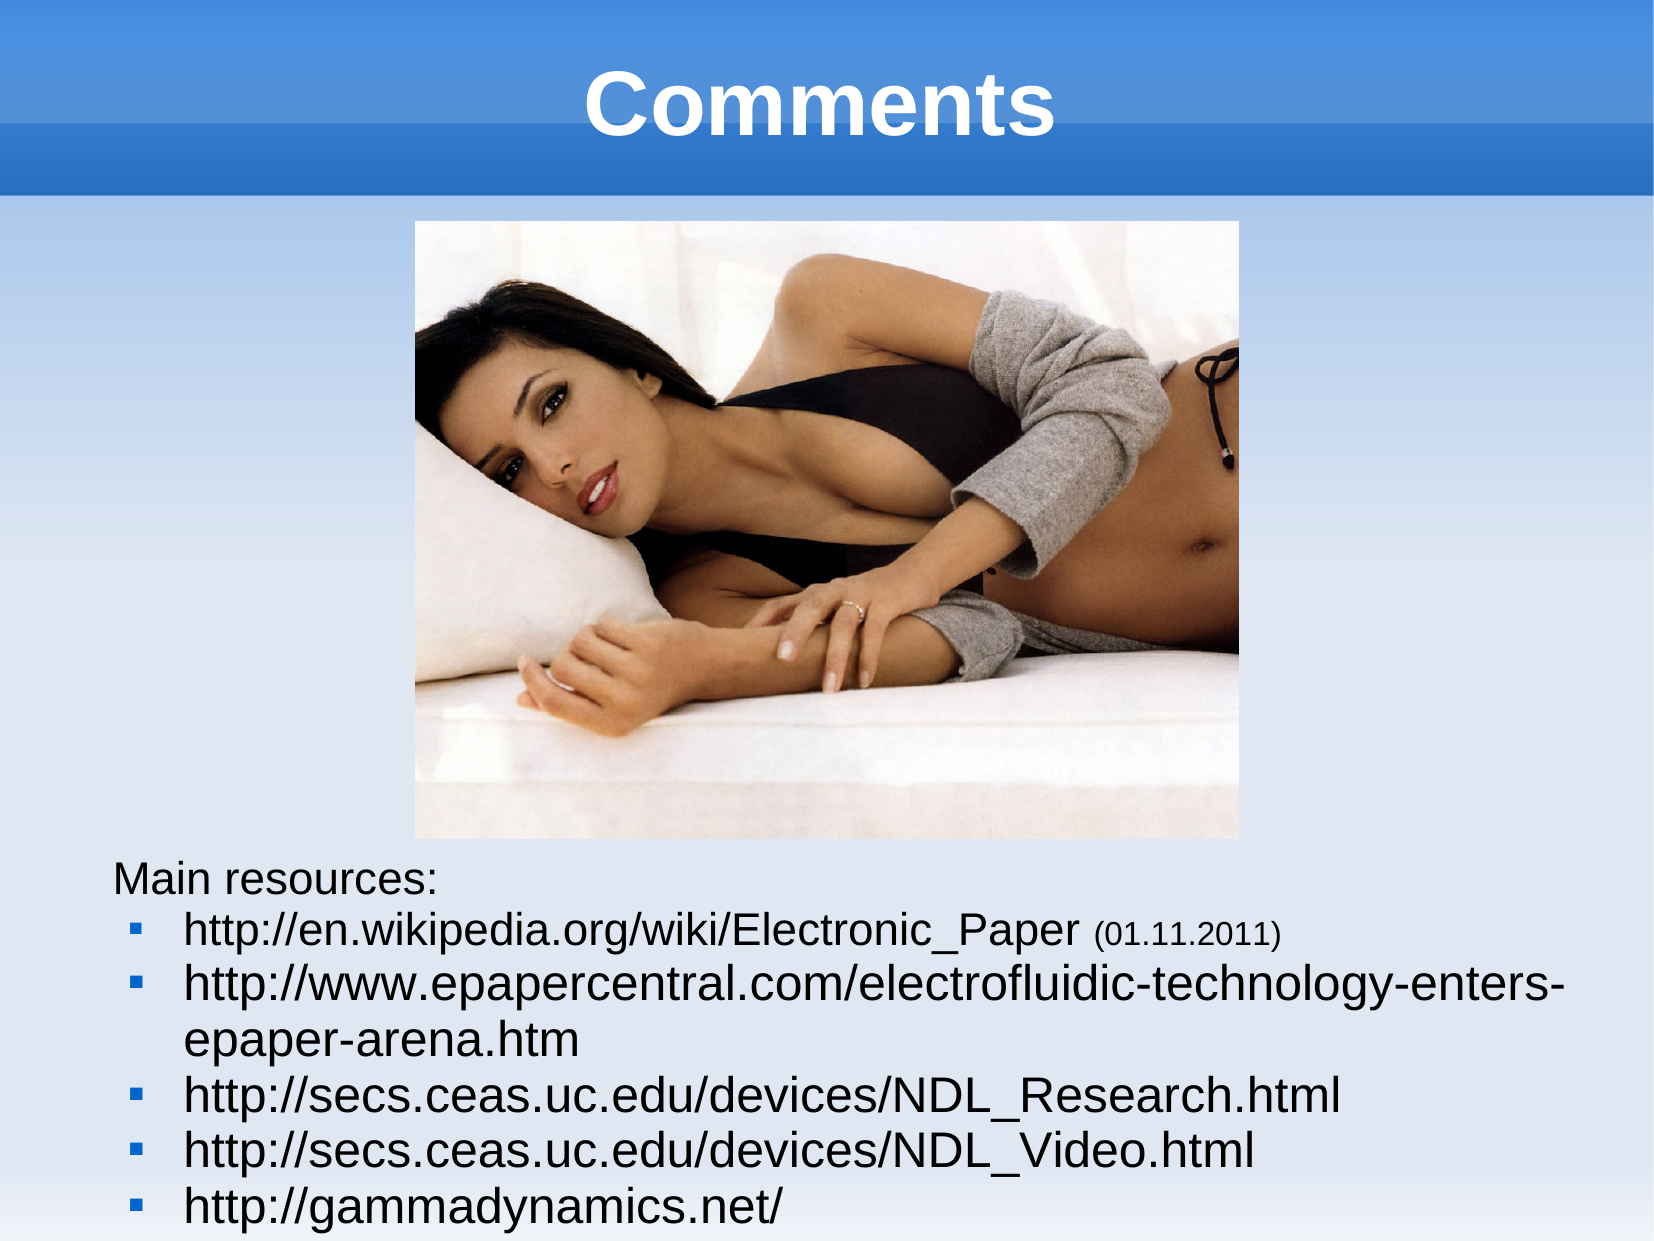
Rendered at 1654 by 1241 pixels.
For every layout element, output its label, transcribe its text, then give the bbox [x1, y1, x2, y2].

picture [0, 0, 1654, 1241]
title Comments [76, 7, 1565, 200]
list Main resources: http://en.wikipedia.org/wiki/Electronic_Paper (01.11.2011) http://www.epapercentral.com/electrofluidic-technology-enters-epaper-arena.htm http://secs.ceas.uc.edu/devices/NDL_Research.html http://secs.ceas.uc.edu/devices/NDL_Video.html http://gammadynamics.net/ [112, 852, 1601, 1235]
